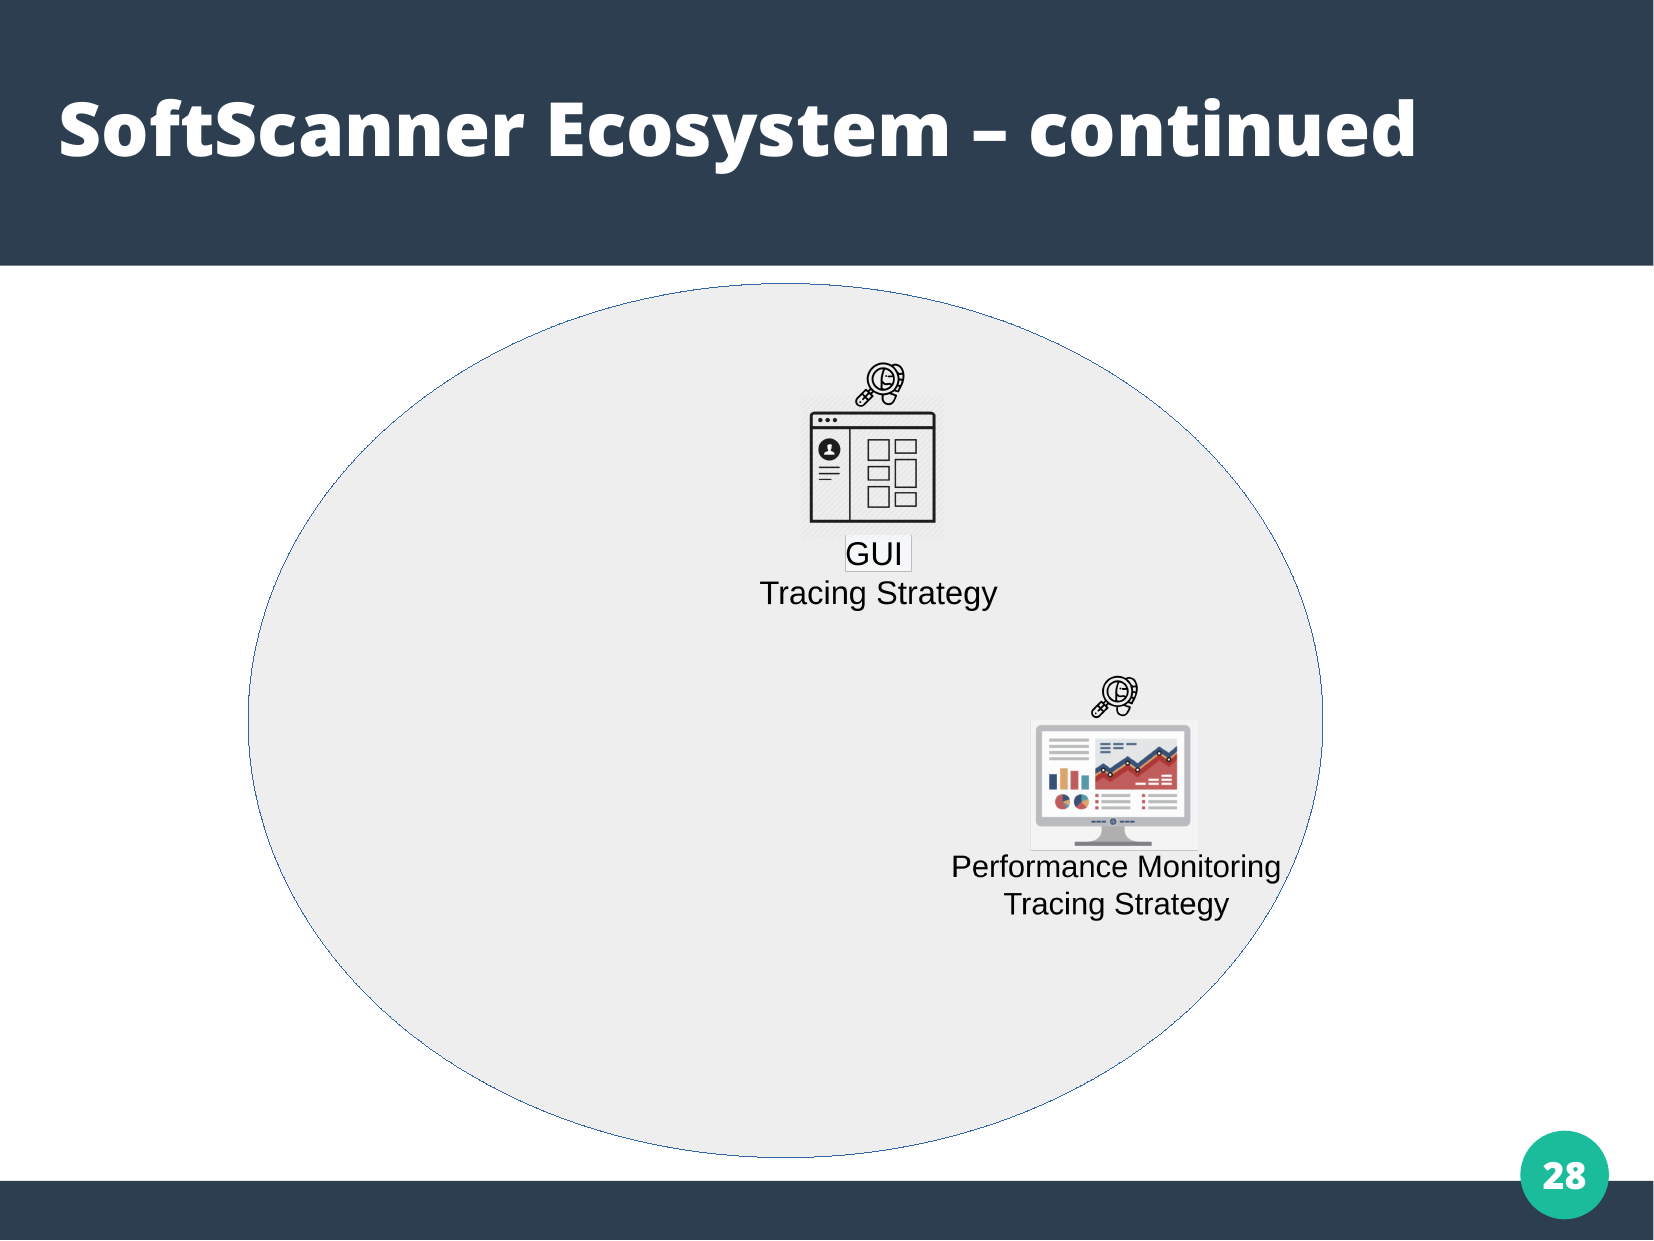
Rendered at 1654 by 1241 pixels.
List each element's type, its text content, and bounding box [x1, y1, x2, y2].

text_box [248, 283, 1323, 1158]
picture [742, 347, 1016, 626]
picture [931, 661, 1300, 934]
title SoftScanner Ecosystem – continued [58, 49, 1595, 207]
